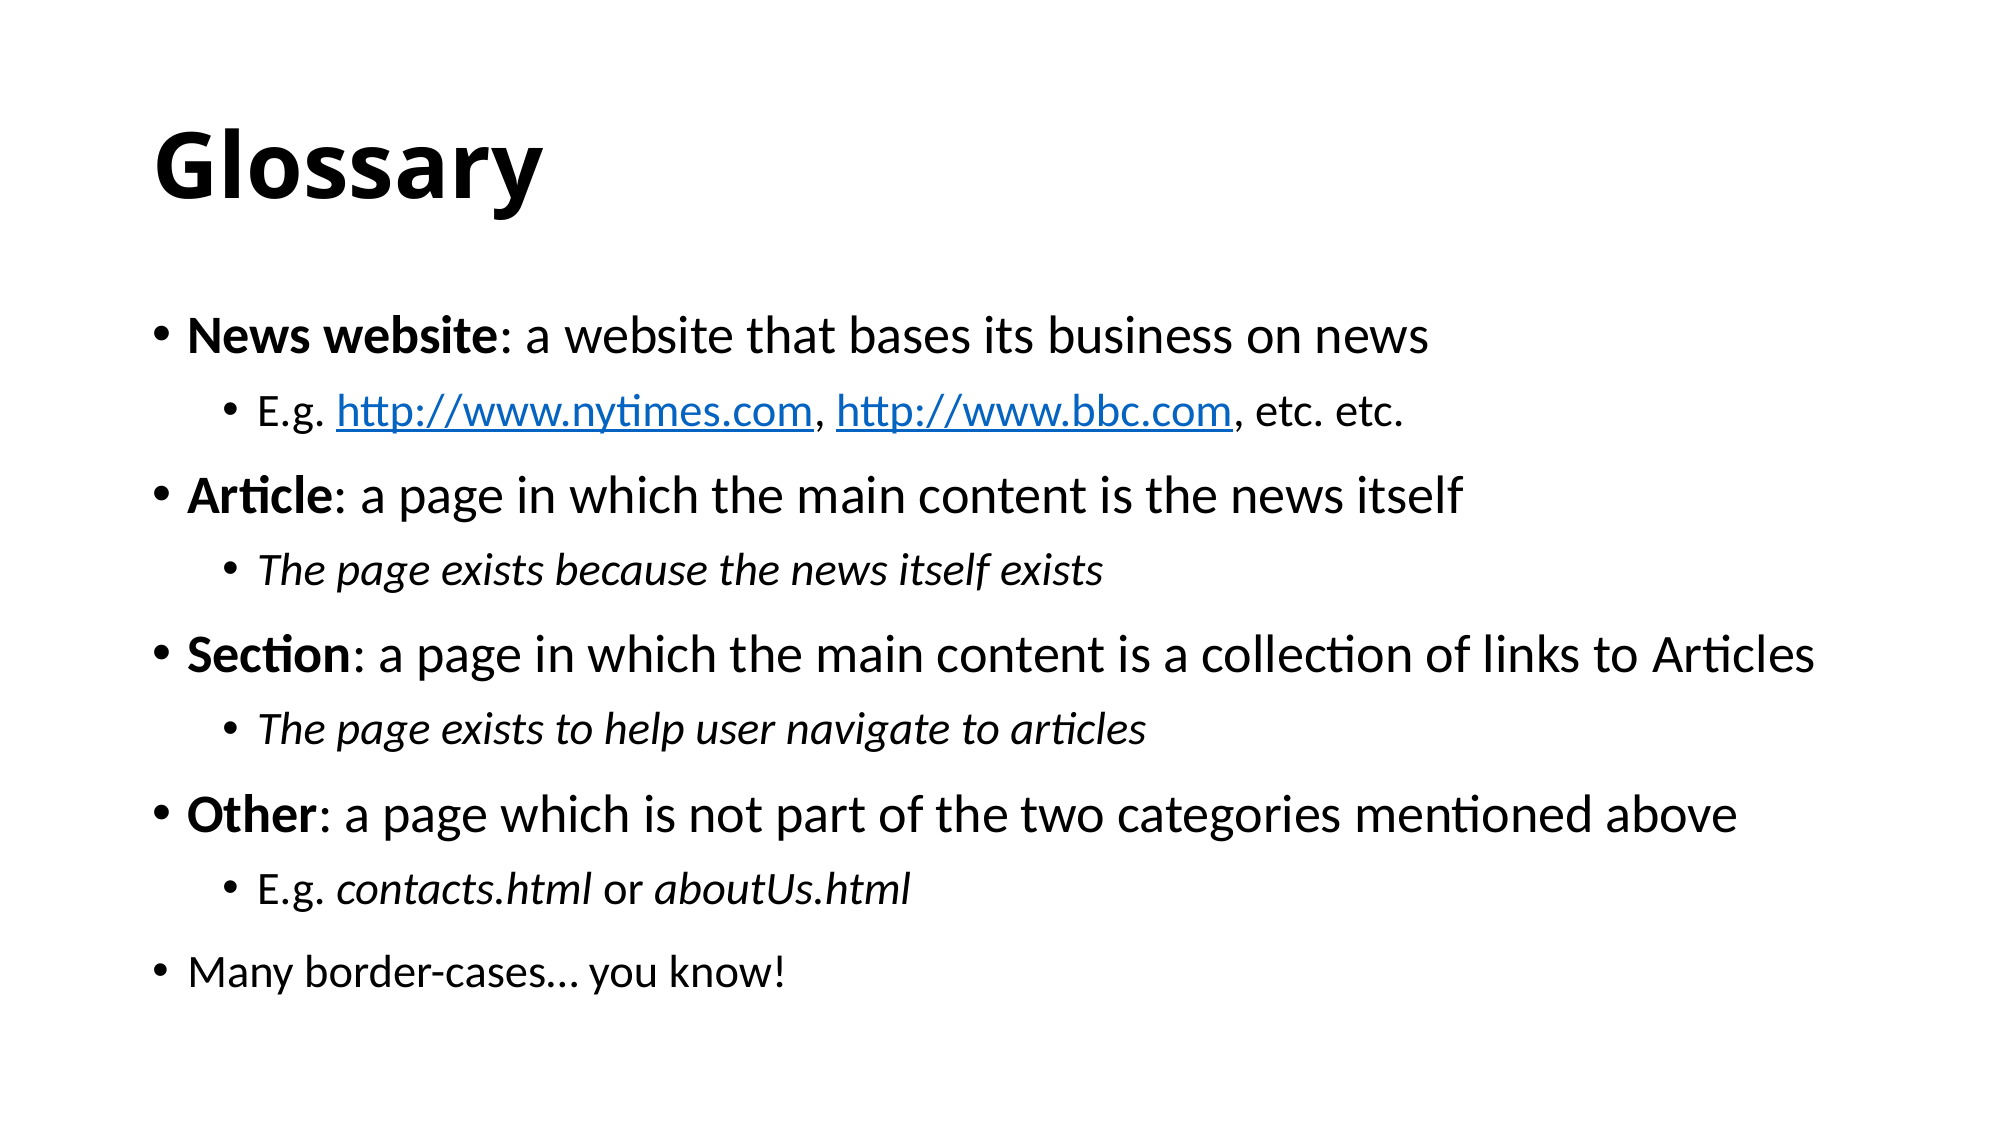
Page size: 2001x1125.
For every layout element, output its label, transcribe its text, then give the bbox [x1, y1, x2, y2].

list News website: a website that bases its business on news E.g. http://www.nytimes.com, http://www.bbc.com, etc. etc. Article: a page in which the main content is the news itself The page exists because the news itself exists Section: a page in which the main content is a collection of links to Articles The page exists to help user navigate to articles Other: a page which is not part of the two categories mentioned above E.g. contacts.html or aboutUs.html Many border-cases… you know! [137, 299, 1863, 1014]
title Glossary [137, 59, 1863, 278]
